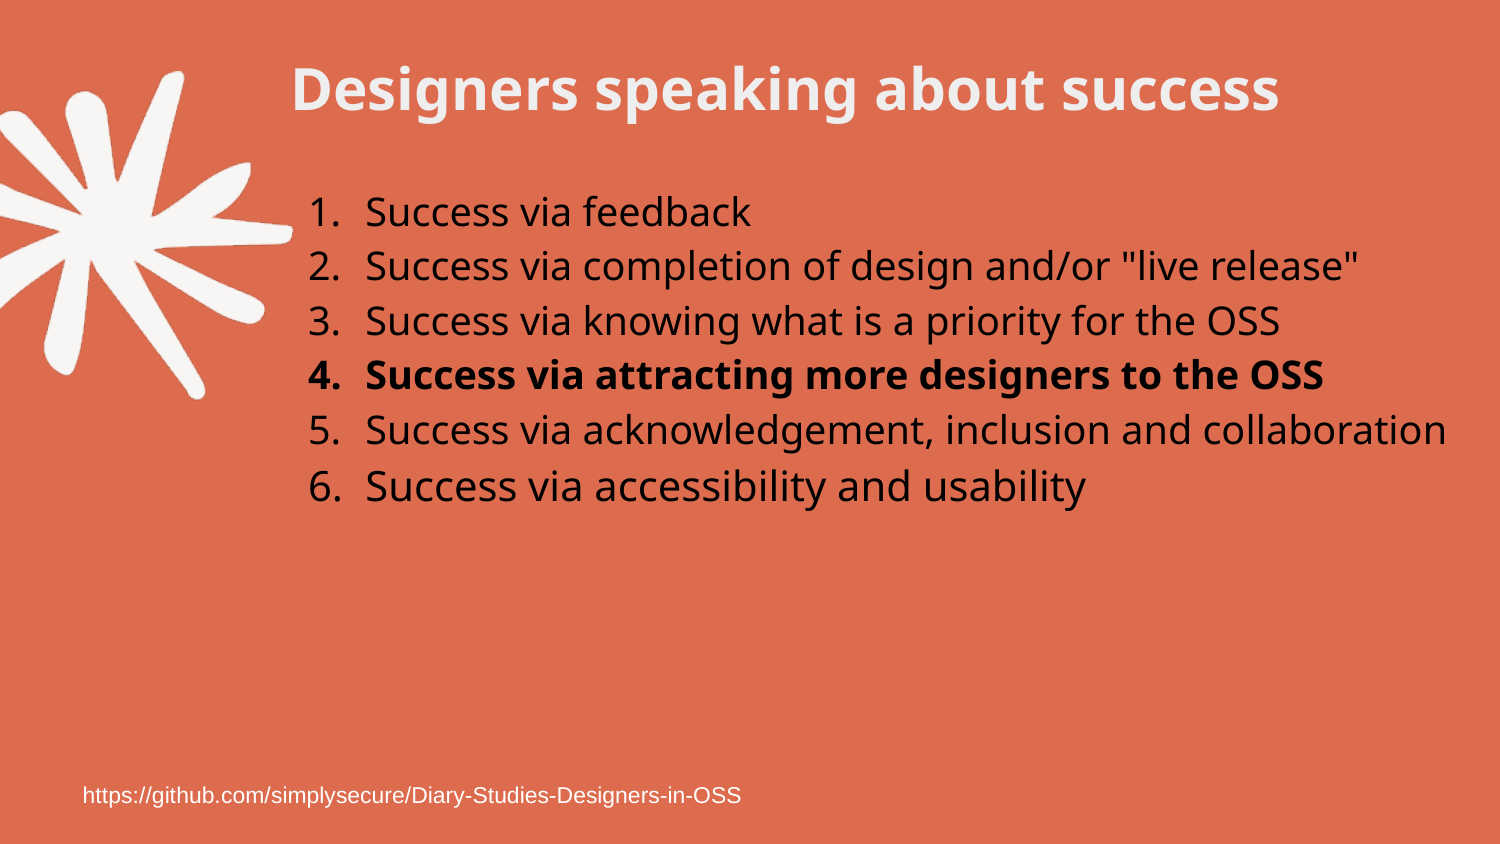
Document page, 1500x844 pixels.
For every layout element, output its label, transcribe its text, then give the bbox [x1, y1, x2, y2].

text_box Designers speaking about success [275, 36, 1426, 137]
text_box https://github.com/simplysecure/Diary-Studies-Designers-in-OSS [67, 765, 786, 824]
text_box Success via feedback Success via completion of design and/or "live release" Success via knowing what is a priority for the OSS Success via attracting more designers to the OSS Success via acknowledgement, inclusion and collaboration Success via accessibility and usability [275, 164, 1475, 525]
picture [0, 76, 337, 423]
